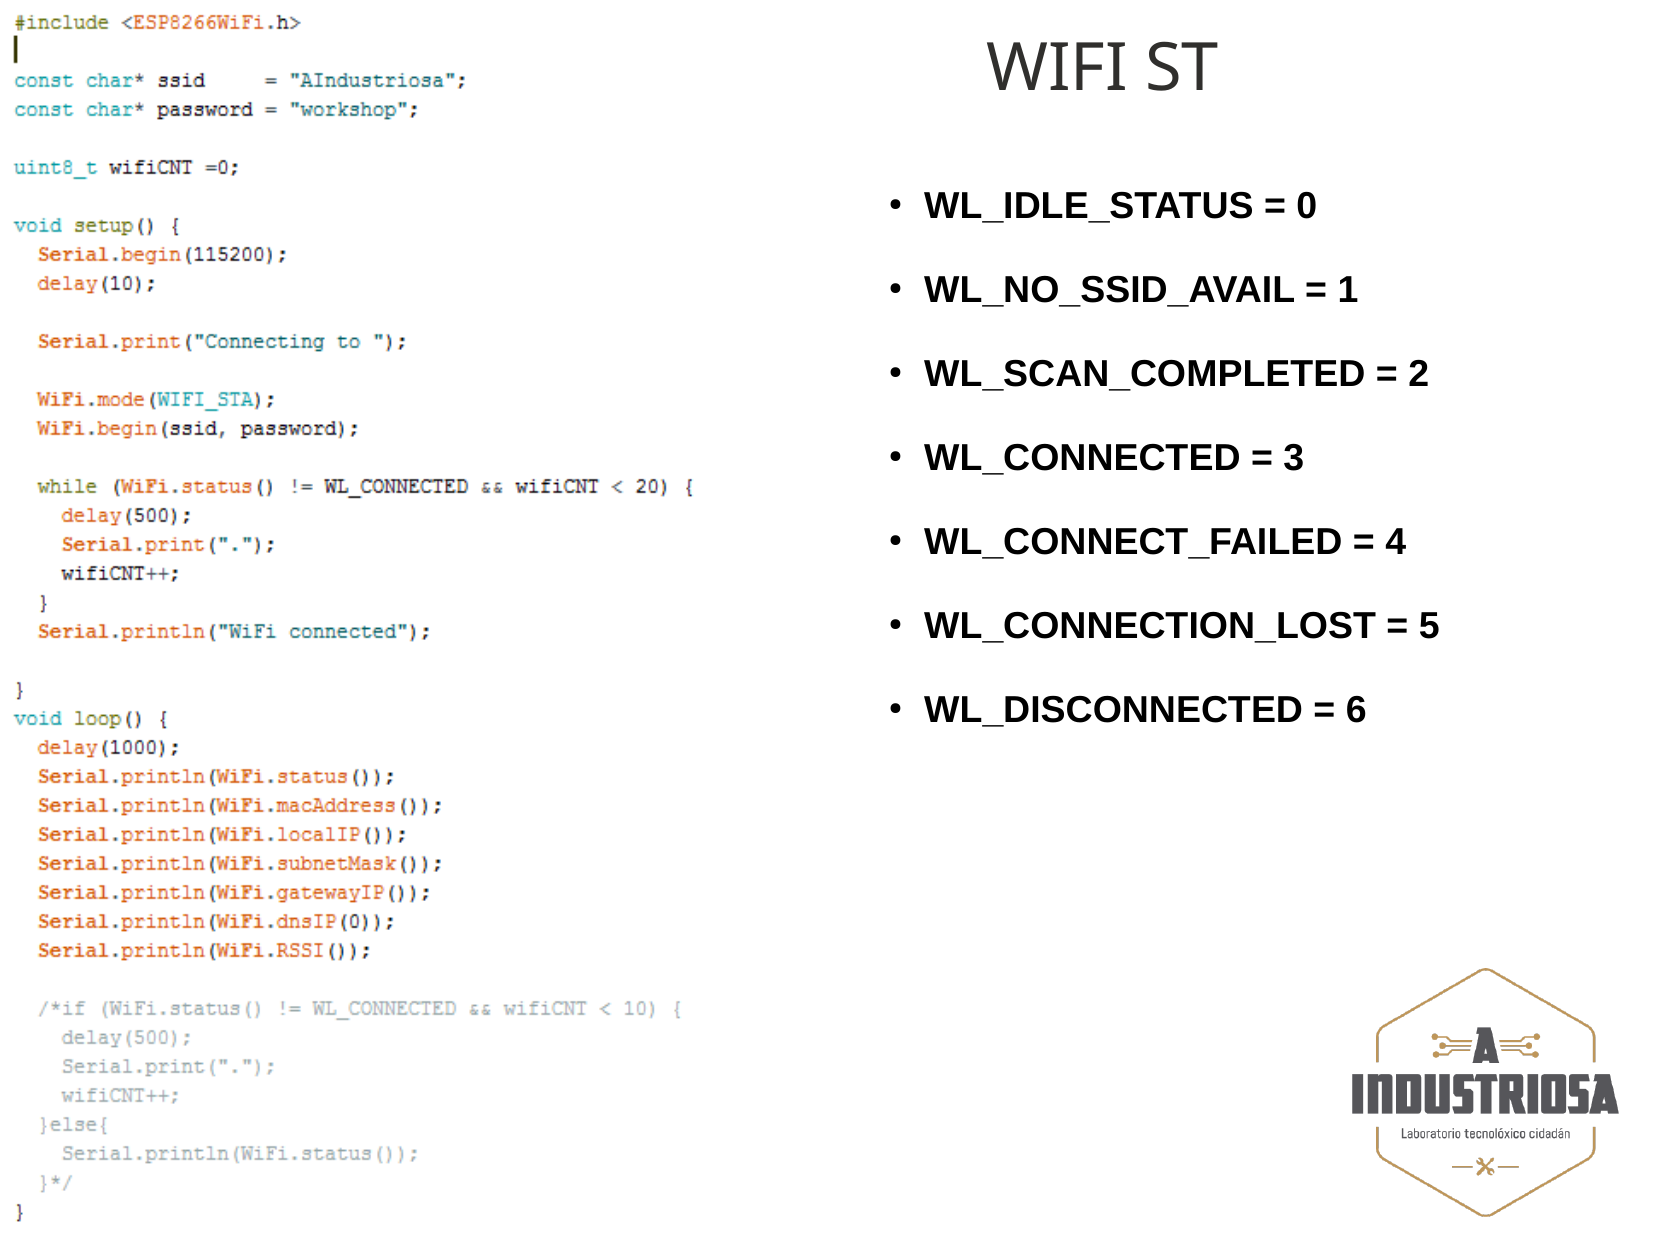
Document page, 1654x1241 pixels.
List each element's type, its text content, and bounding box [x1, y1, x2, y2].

text_box WL_IDLE_STATUS = 0 WL_NO_SSID_AVAIL = 1 WL_SCAN_COMPLETED = 2 WL_CONNECTED = 3 WL_CONNECT_FAILED = 4 WL_CONNECTION_LOST = 5 WL_DISCONNECTED = 6 [874, 177, 1595, 738]
text_box WIFI ST [971, 11, 1283, 121]
picture [4, 7, 709, 1237]
picture [1352, 968, 1619, 1217]
